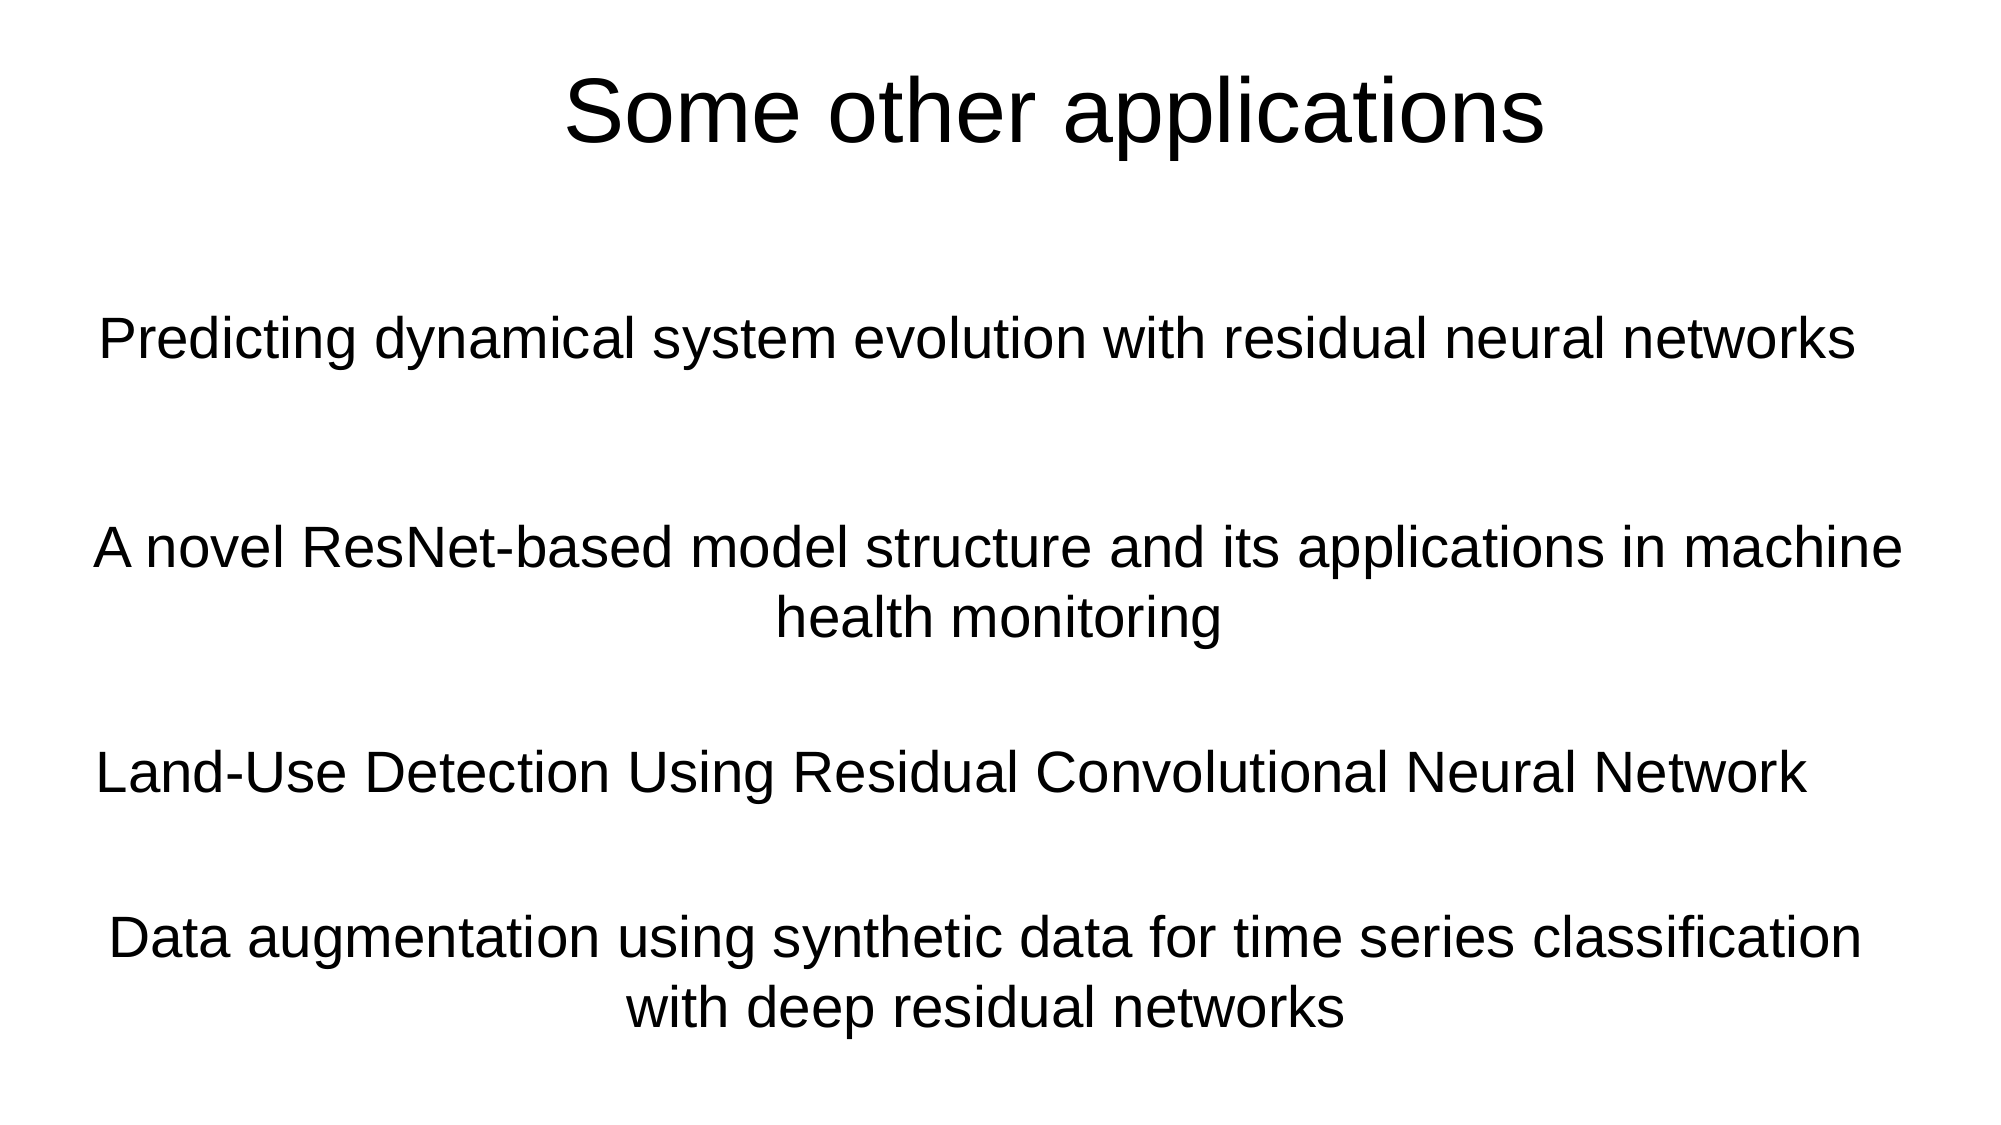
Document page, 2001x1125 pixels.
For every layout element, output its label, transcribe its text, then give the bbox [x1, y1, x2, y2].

text_box Land-Use Detection Using Residual Convolutional Neural Network [80, 727, 1920, 813]
text_box Some other applications [548, 43, 1573, 171]
text_box A novel ResNet-based model structure and its applications in machine health monitoring [31, 501, 1969, 659]
text_box Predicting dynamical system evolution with residual neural networks [83, 293, 1931, 379]
text_box Data augmentation using synthetic data for time series classification with deep residual networks [43, 891, 1931, 1048]
